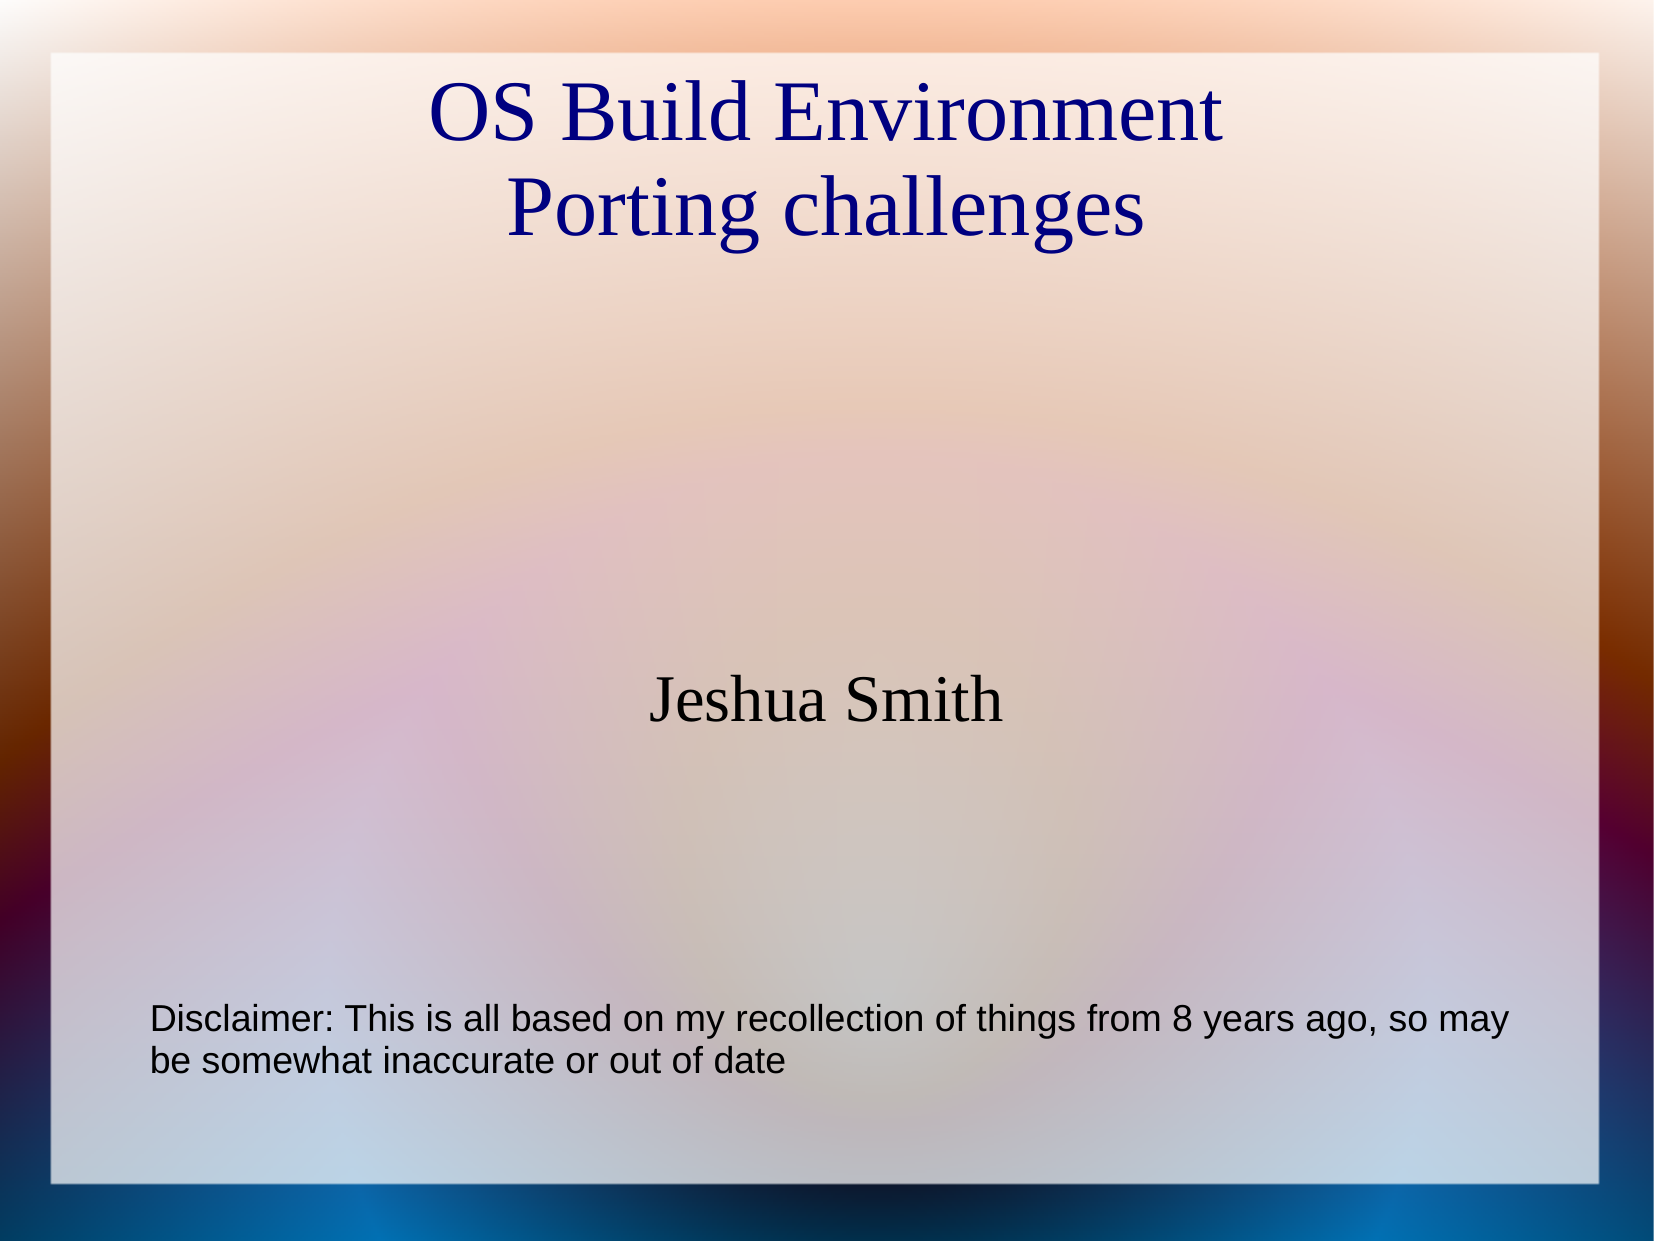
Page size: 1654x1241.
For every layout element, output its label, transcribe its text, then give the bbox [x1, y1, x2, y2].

picture [0, 0, 1654, 1241]
title OS Build Environment Porting challenges [82, 55, 1571, 263]
subtitle Jeshua Smith [82, 290, 1571, 1109]
text_box Disclaimer: This is all based on my recollection of things from 8 years ago, so may be somewhat inaccurate or out of date [135, 990, 1527, 1089]
